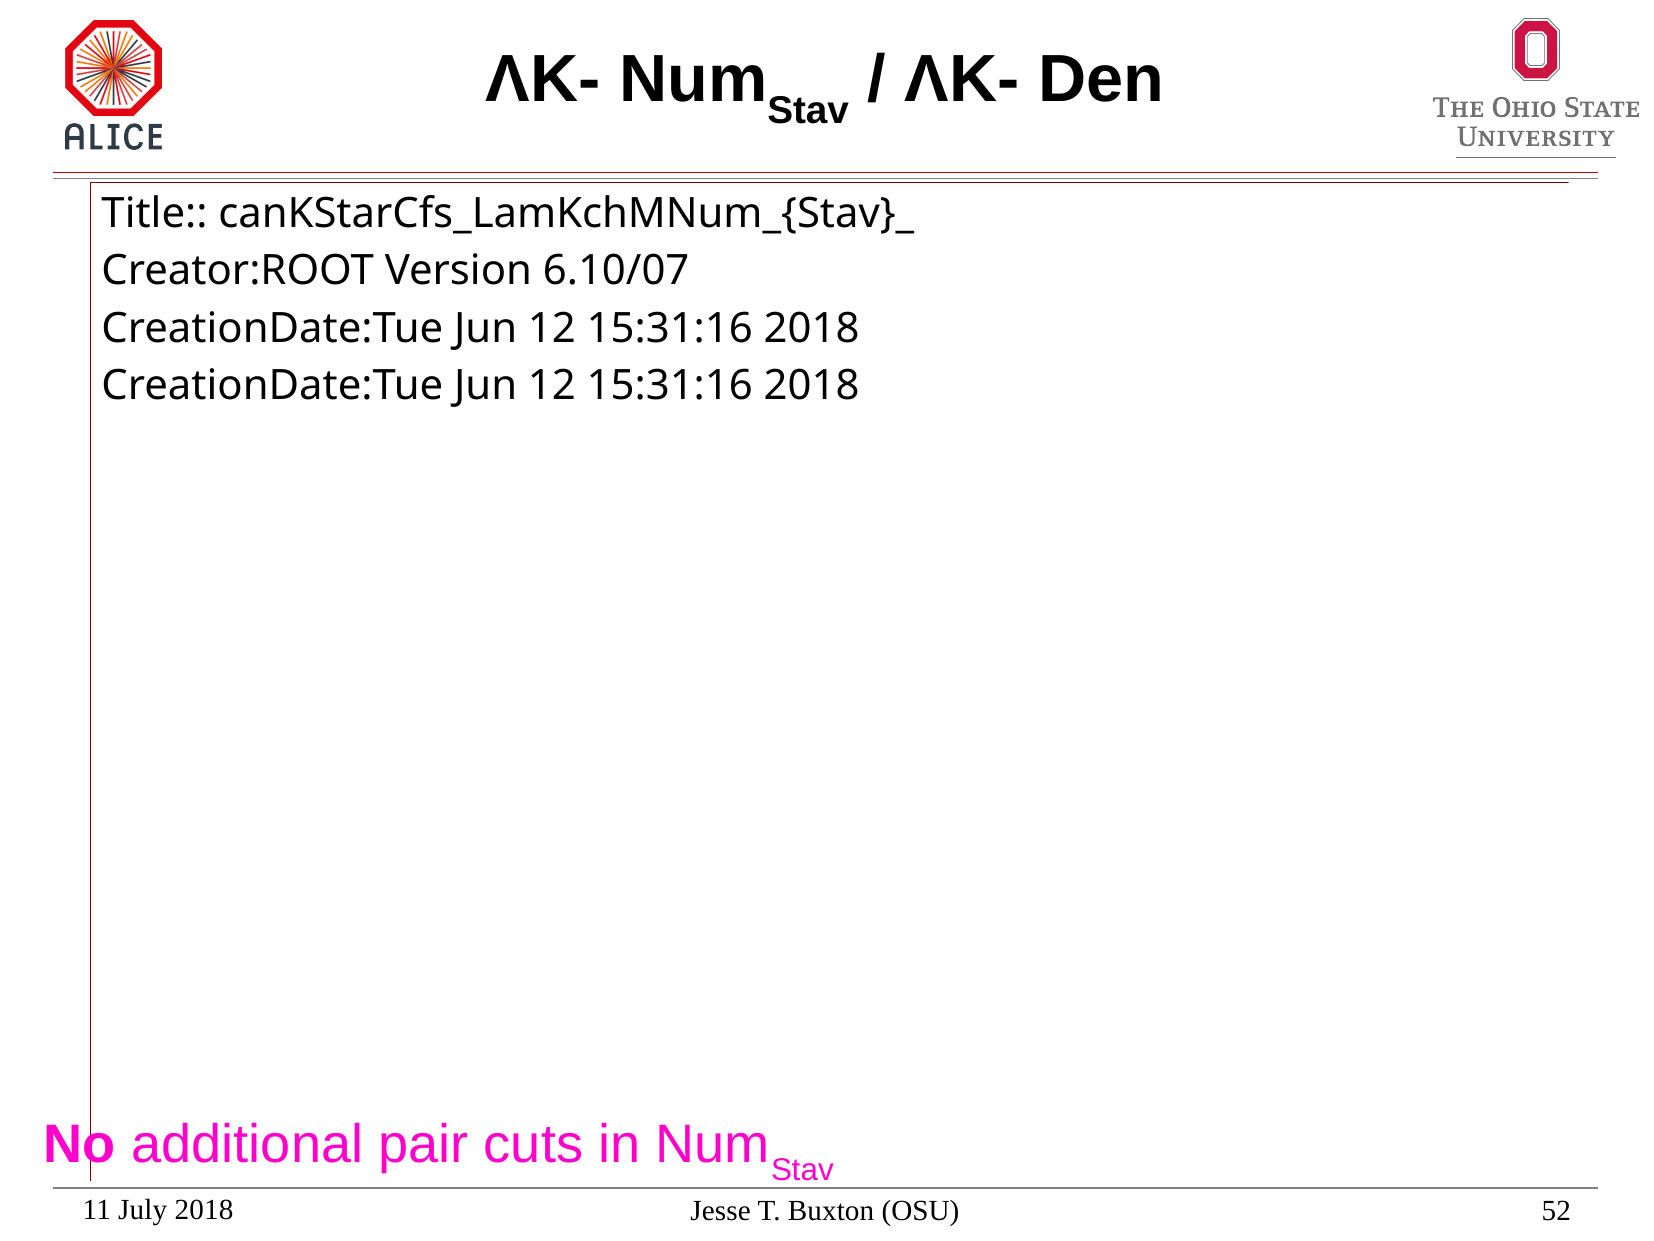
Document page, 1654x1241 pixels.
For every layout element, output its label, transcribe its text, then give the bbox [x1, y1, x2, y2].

picture [65, 20, 137, 150]
picture [1513, 5, 1642, 171]
picture [87, 180, 1569, 1181]
title ΛK- NumStav / ΛK- Den [137, 1, 1513, 172]
text_box No additional pair cuts in NumStav [28, 1106, 976, 1195]
